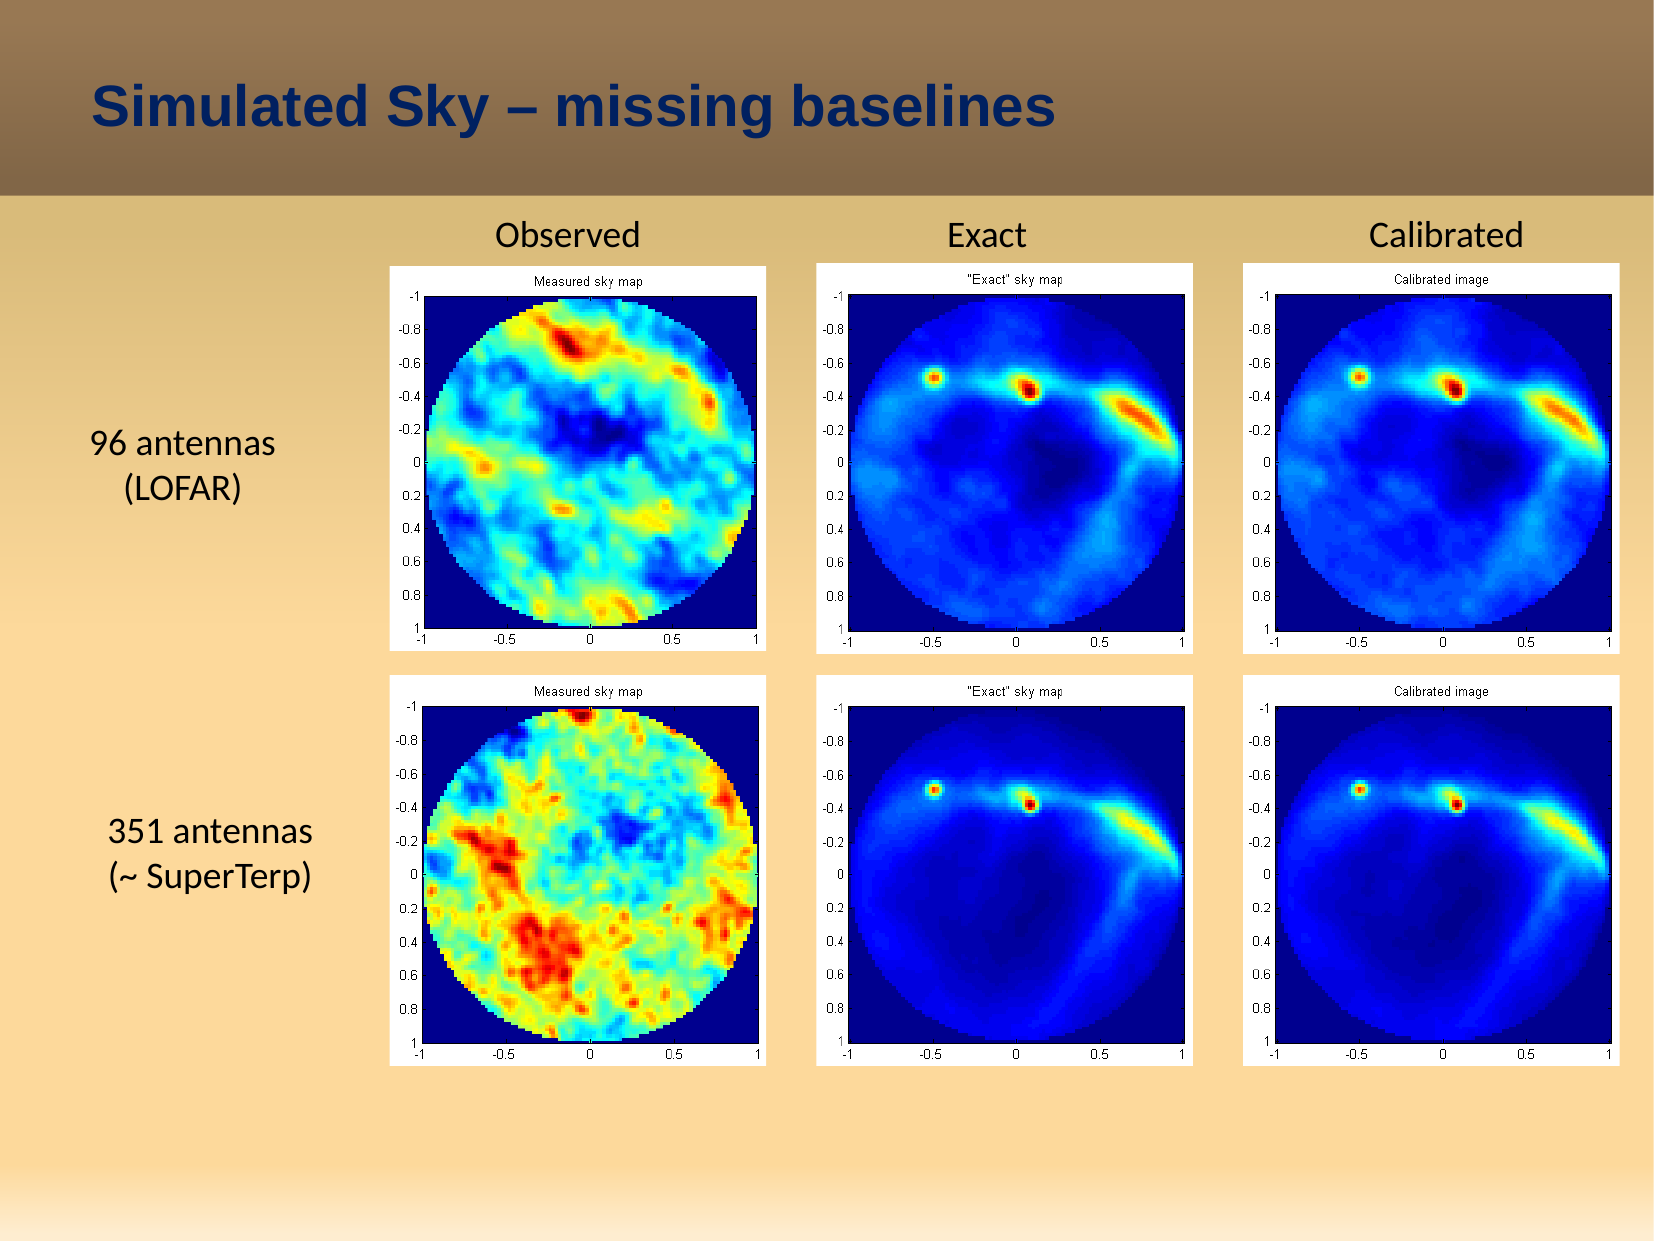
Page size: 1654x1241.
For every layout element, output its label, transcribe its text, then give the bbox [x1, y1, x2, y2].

text_box Observed [480, 202, 712, 270]
text_box 351 antennas (~ SuperTerp) [49, 798, 372, 915]
title Simulated Sky – missing baselines [76, 0, 1565, 208]
picture [0, 0, 1654, 1241]
text_box 96 antennas (LOFAR) [37, 410, 329, 527]
text_box Calibrated [1354, 202, 1602, 270]
text_box Exact [932, 202, 1081, 270]
